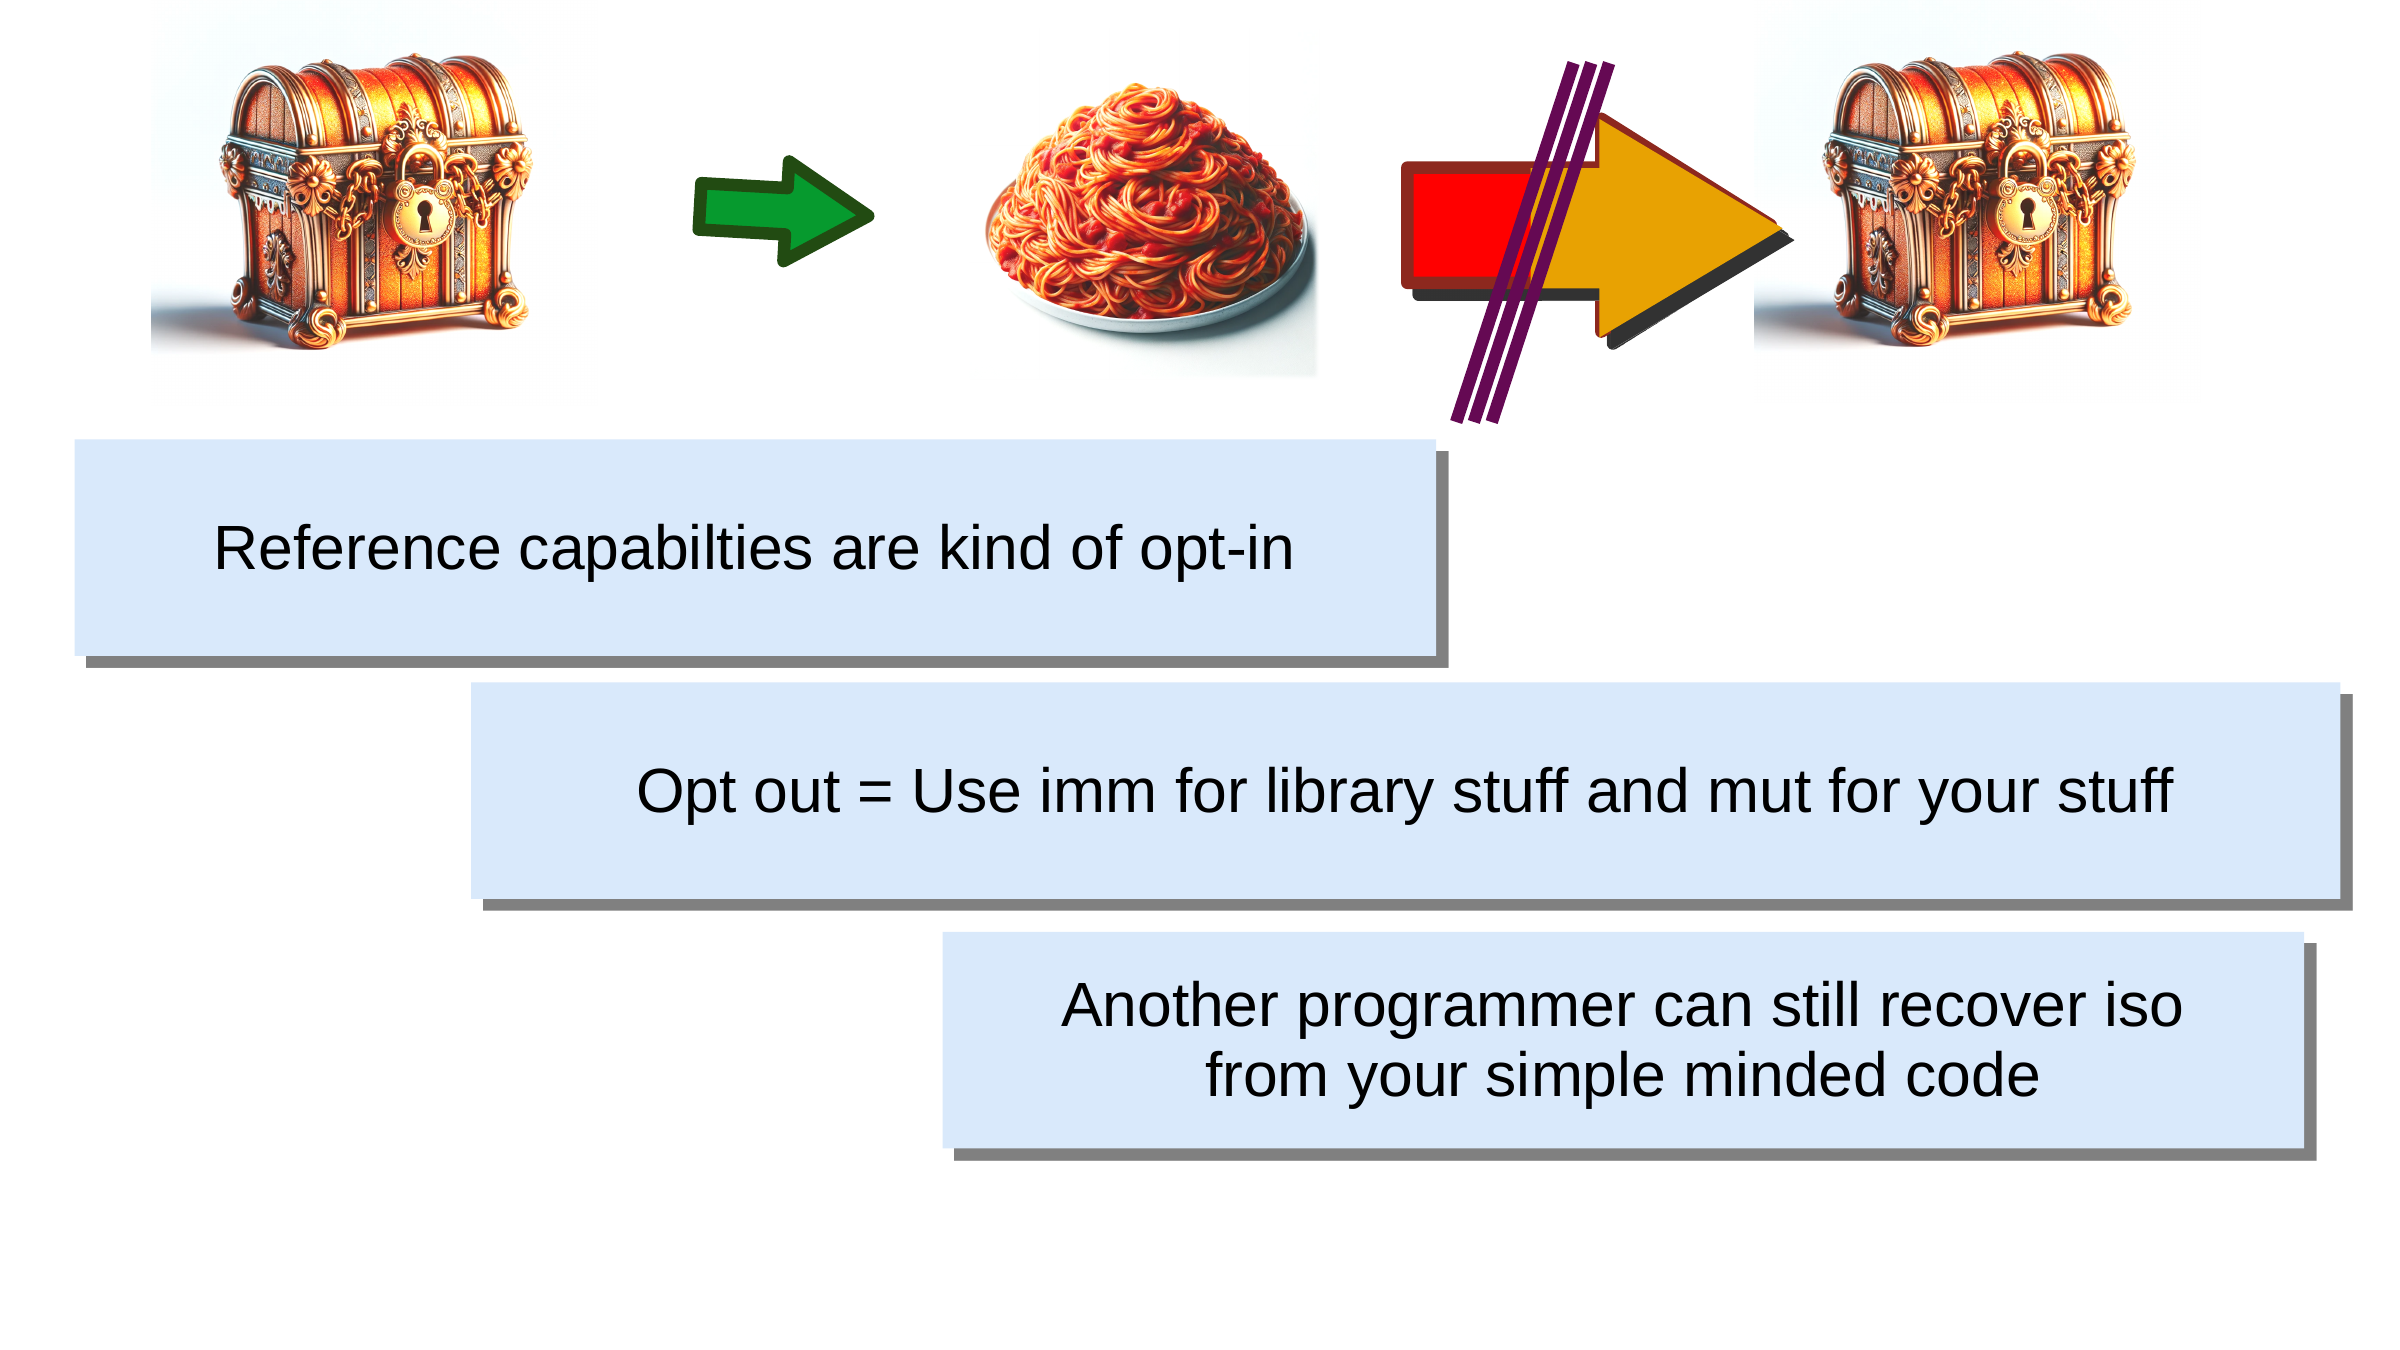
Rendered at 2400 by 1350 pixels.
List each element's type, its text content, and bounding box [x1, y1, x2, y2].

text_box Opt out = Use imm for library stuff and mut for your stuff [471, 682, 2341, 899]
picture [969, 28, 1320, 380]
text_box [1407, 167, 1532, 283]
text_box [1543, 118, 1783, 338]
text_box [698, 161, 869, 262]
picture [1754, 0, 2201, 403]
text_box Reference capabilties are kind of opt-in [74, 439, 1437, 656]
picture [151, 0, 598, 406]
text_box [1509, 167, 1550, 283]
text_box Another programmer can still recover iso from your simple minded code [942, 931, 2305, 1149]
text_box [1527, 167, 1568, 283]
